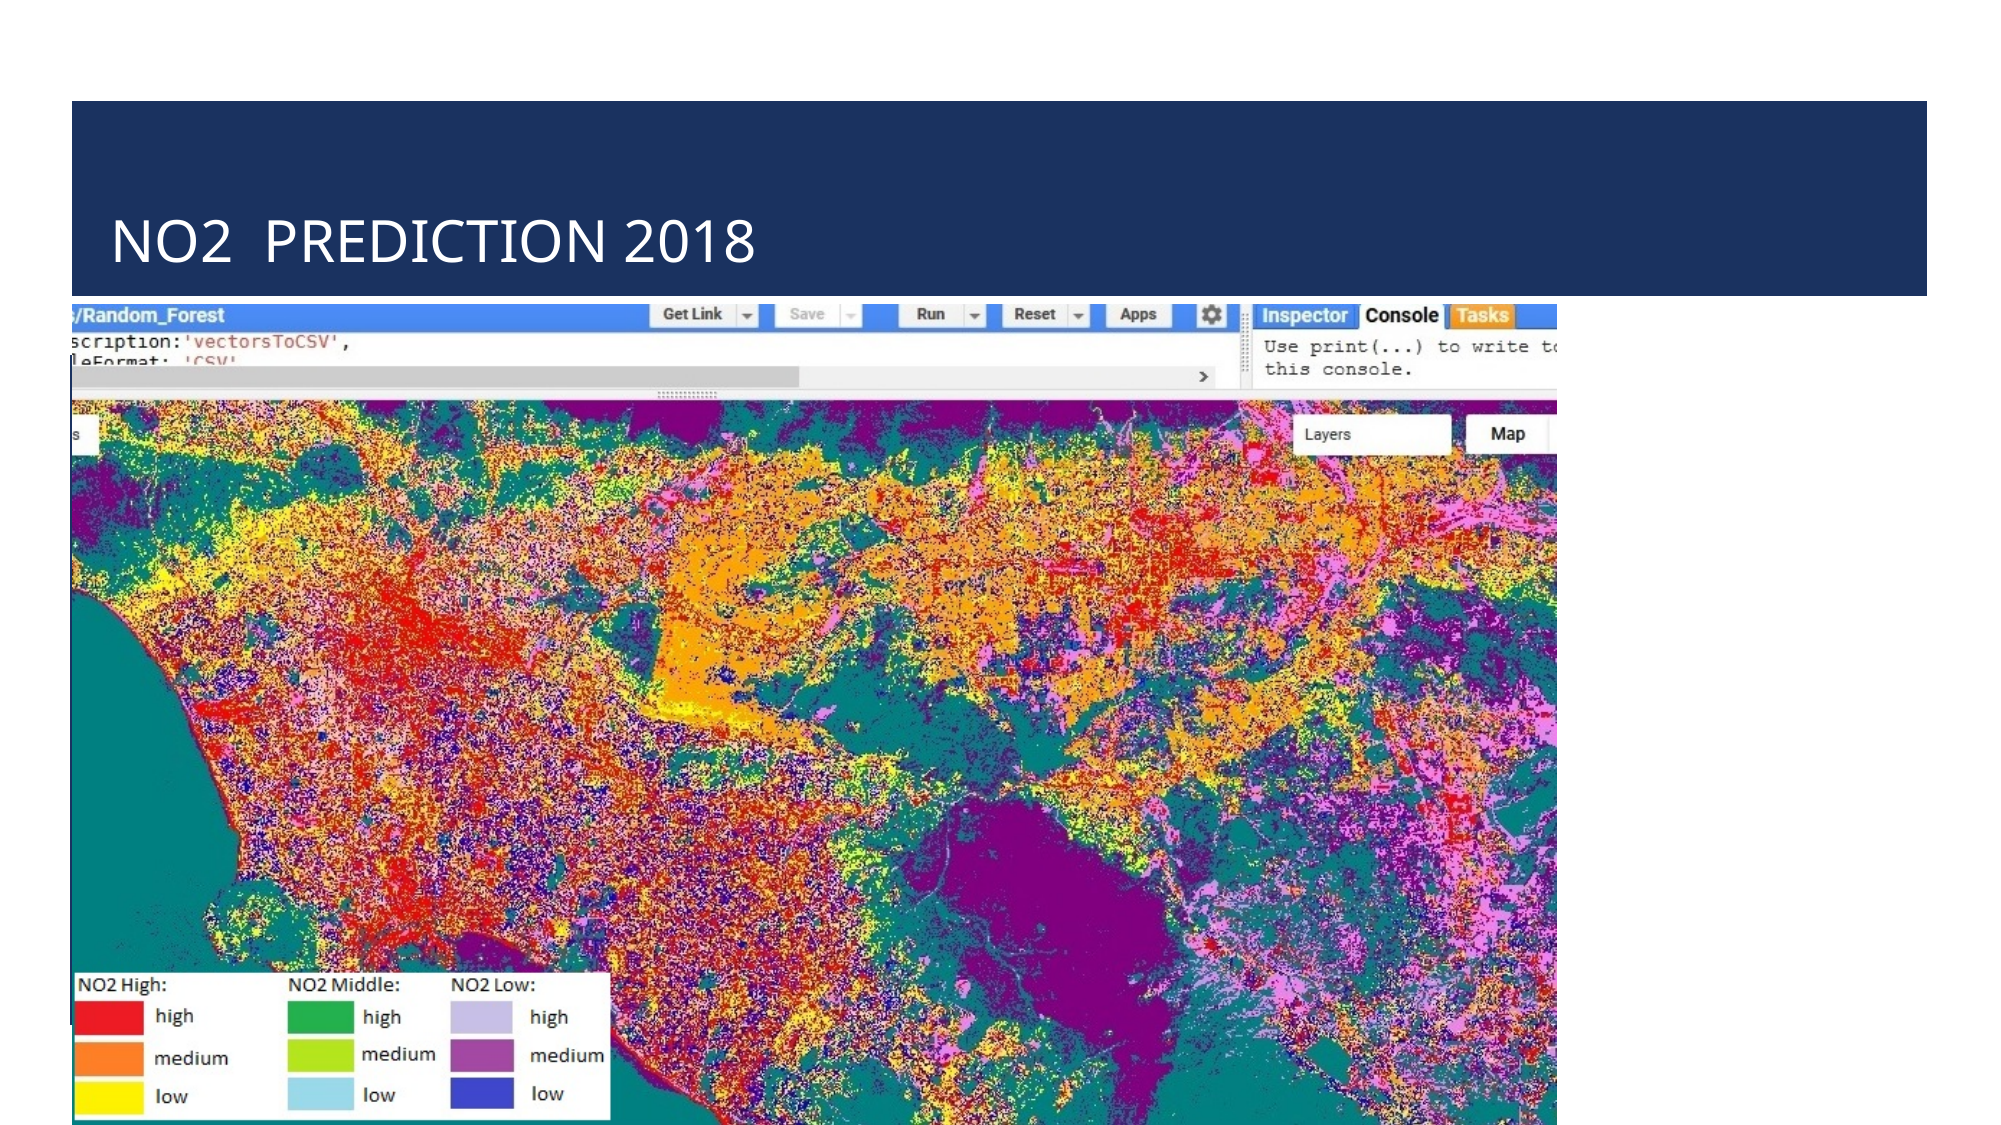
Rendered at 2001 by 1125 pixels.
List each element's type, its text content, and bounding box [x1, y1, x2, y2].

picture [72, 304, 1557, 1125]
title NO2 Prediction 2018 [95, 115, 1905, 282]
